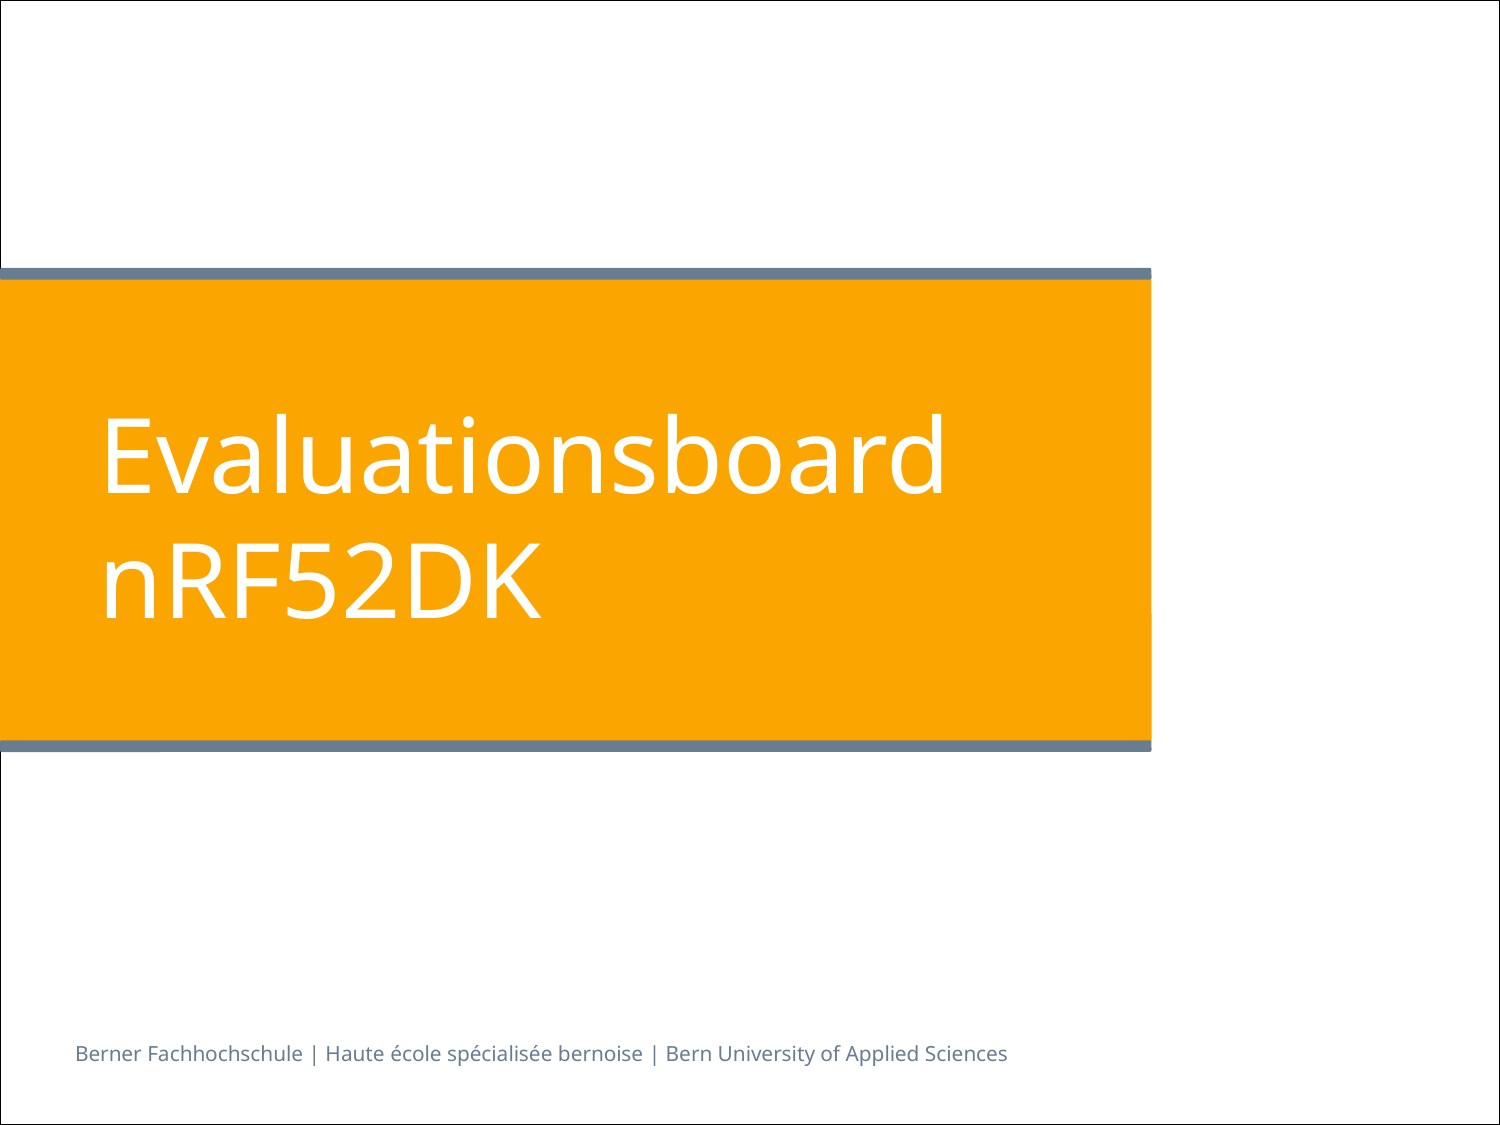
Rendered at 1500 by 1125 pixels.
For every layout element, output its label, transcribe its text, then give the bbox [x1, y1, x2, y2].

title Evaluationsboard nRF52DK [98, 382, 1115, 653]
